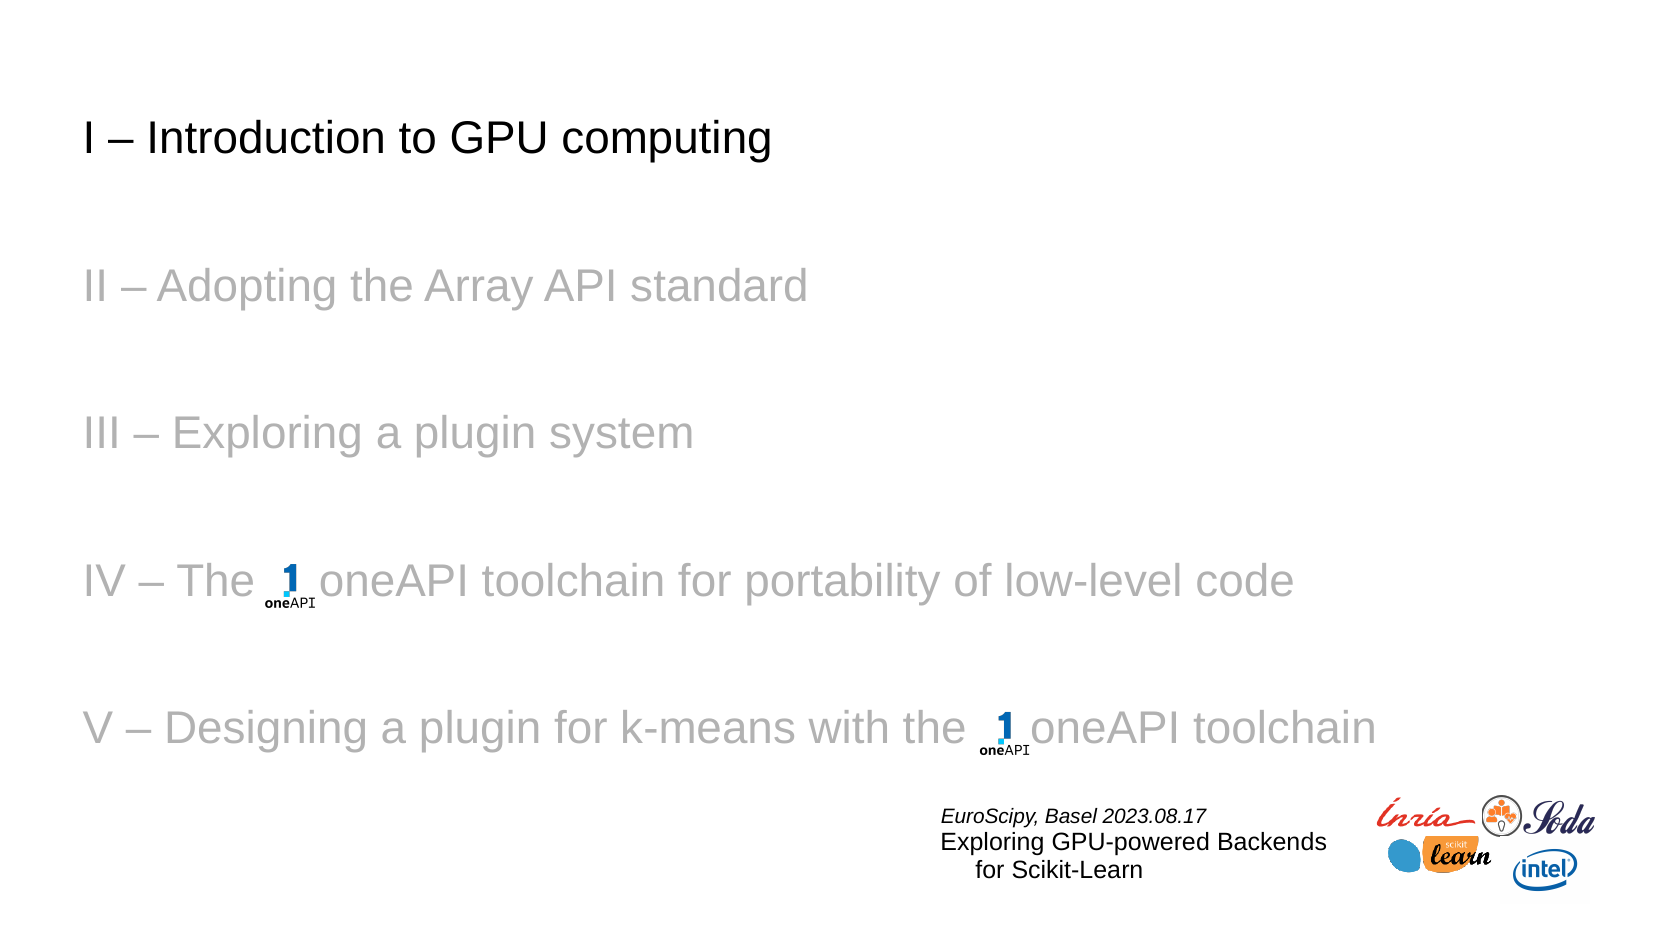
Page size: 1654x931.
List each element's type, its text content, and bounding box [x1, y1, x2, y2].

text_box EuroScipy, Basel 2023.08.17 Exploring GPU-powered Backends for Scikit-Learn [862, 713, 1654, 931]
picture [241, 558, 339, 614]
picture [956, 706, 1053, 713]
list I – Introduction to GPU computing II – Adopting the Array API standard III – Exploring a plugin system IV – The oneAPI toolchain for portability of low-level code V – Designing a plugin for k-means with the oneAPI toolchain [82, 112, 1571, 758]
